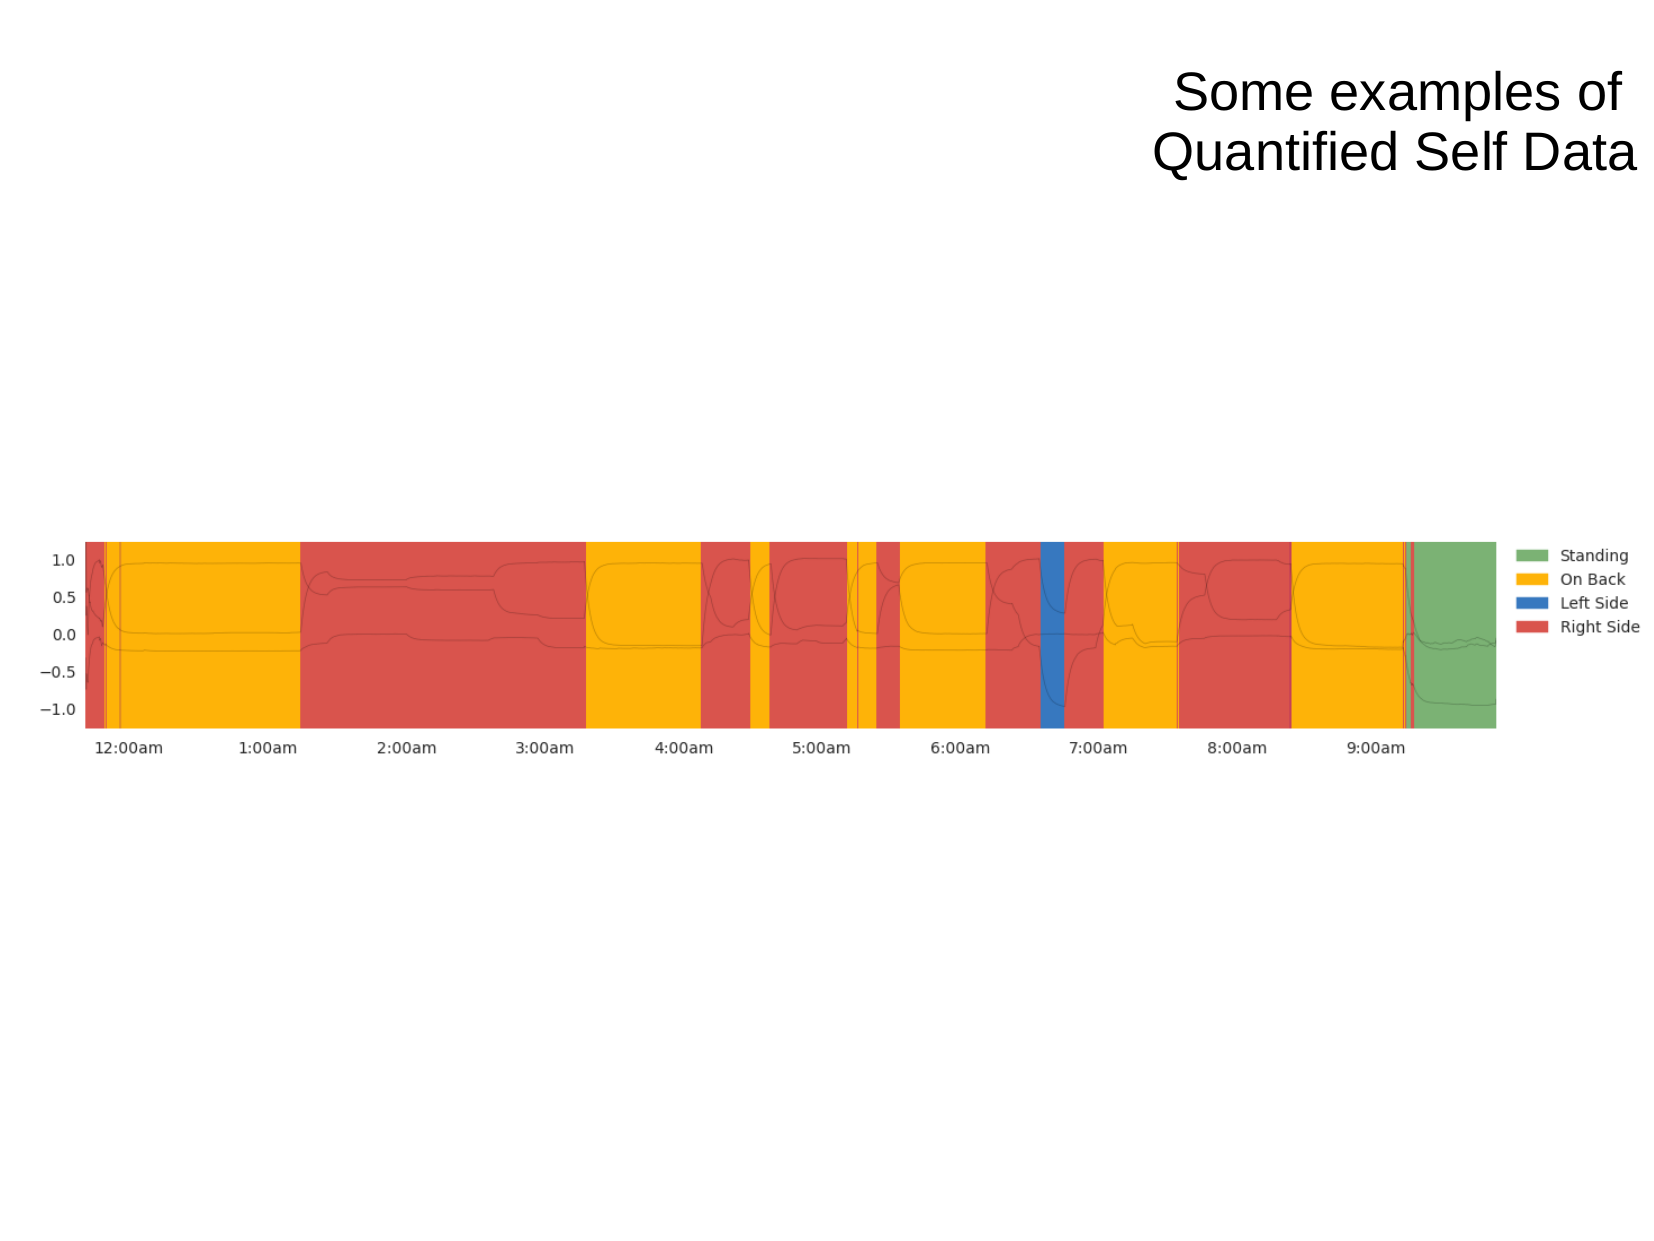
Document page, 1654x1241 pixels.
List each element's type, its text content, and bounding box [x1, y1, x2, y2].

title Some examples of Quantified Self Data [150, 17, 1639, 226]
picture [1, 516, 1654, 767]
